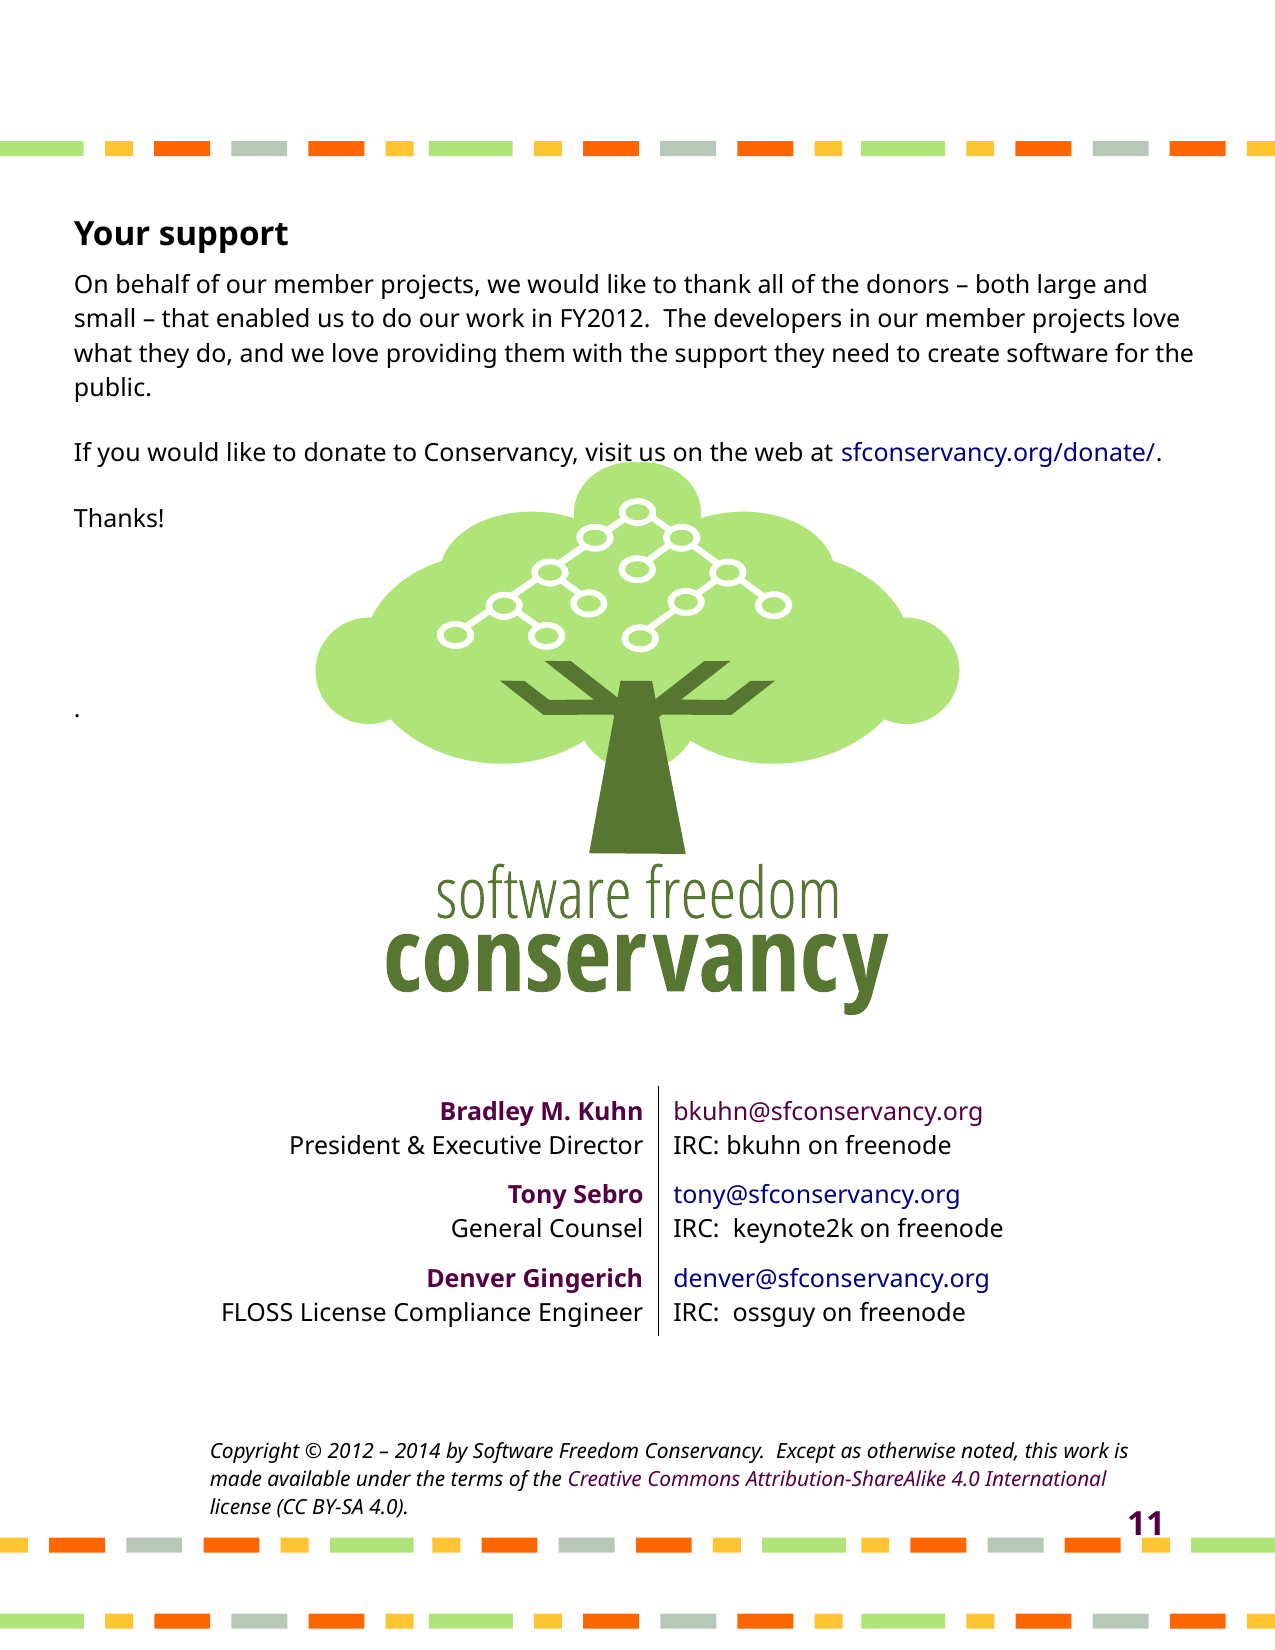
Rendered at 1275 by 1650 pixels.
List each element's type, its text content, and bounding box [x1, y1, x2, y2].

table_header bkuhn@sfconservancy.org IRC: bkuhn on freenode [659, 1086, 1163, 1169]
table_cell tony@sfconservancy.org IRC: keynote2k on freenode [659, 1169, 1163, 1253]
text_box Copyright © 2012 – 2014 by Software Freedom Conservancy. Except as otherwise noted, this work is made available under the terms of the Creative Commons Attribution-ShareAlike 4.0 International license (CC BY-SA 4.0). [195, 1428, 1156, 1546]
table_cell Denver Gingerich FLOSS License Compliance Engineer [153, 1253, 658, 1336]
table_cell denver@sfconservancy.org IRC: ossguy on freenode [659, 1253, 1163, 1336]
list Your support On behalf of our member projects, we would like to thank all of the donors – both large and small – that enabled us to do our work in FY2012. The developers in our member projects love what they do, and we love providing them with the support they need to create software for the public. If you would like to donate to Conservancy, visit us on the web at sfconservancy.org/donate/. Thanks! . [73, 210, 1196, 706]
table_header Bradley M. Kuhn President & Executive Director [153, 1086, 658, 1169]
table_cell Tony Sebro General Counsel [153, 1169, 658, 1253]
